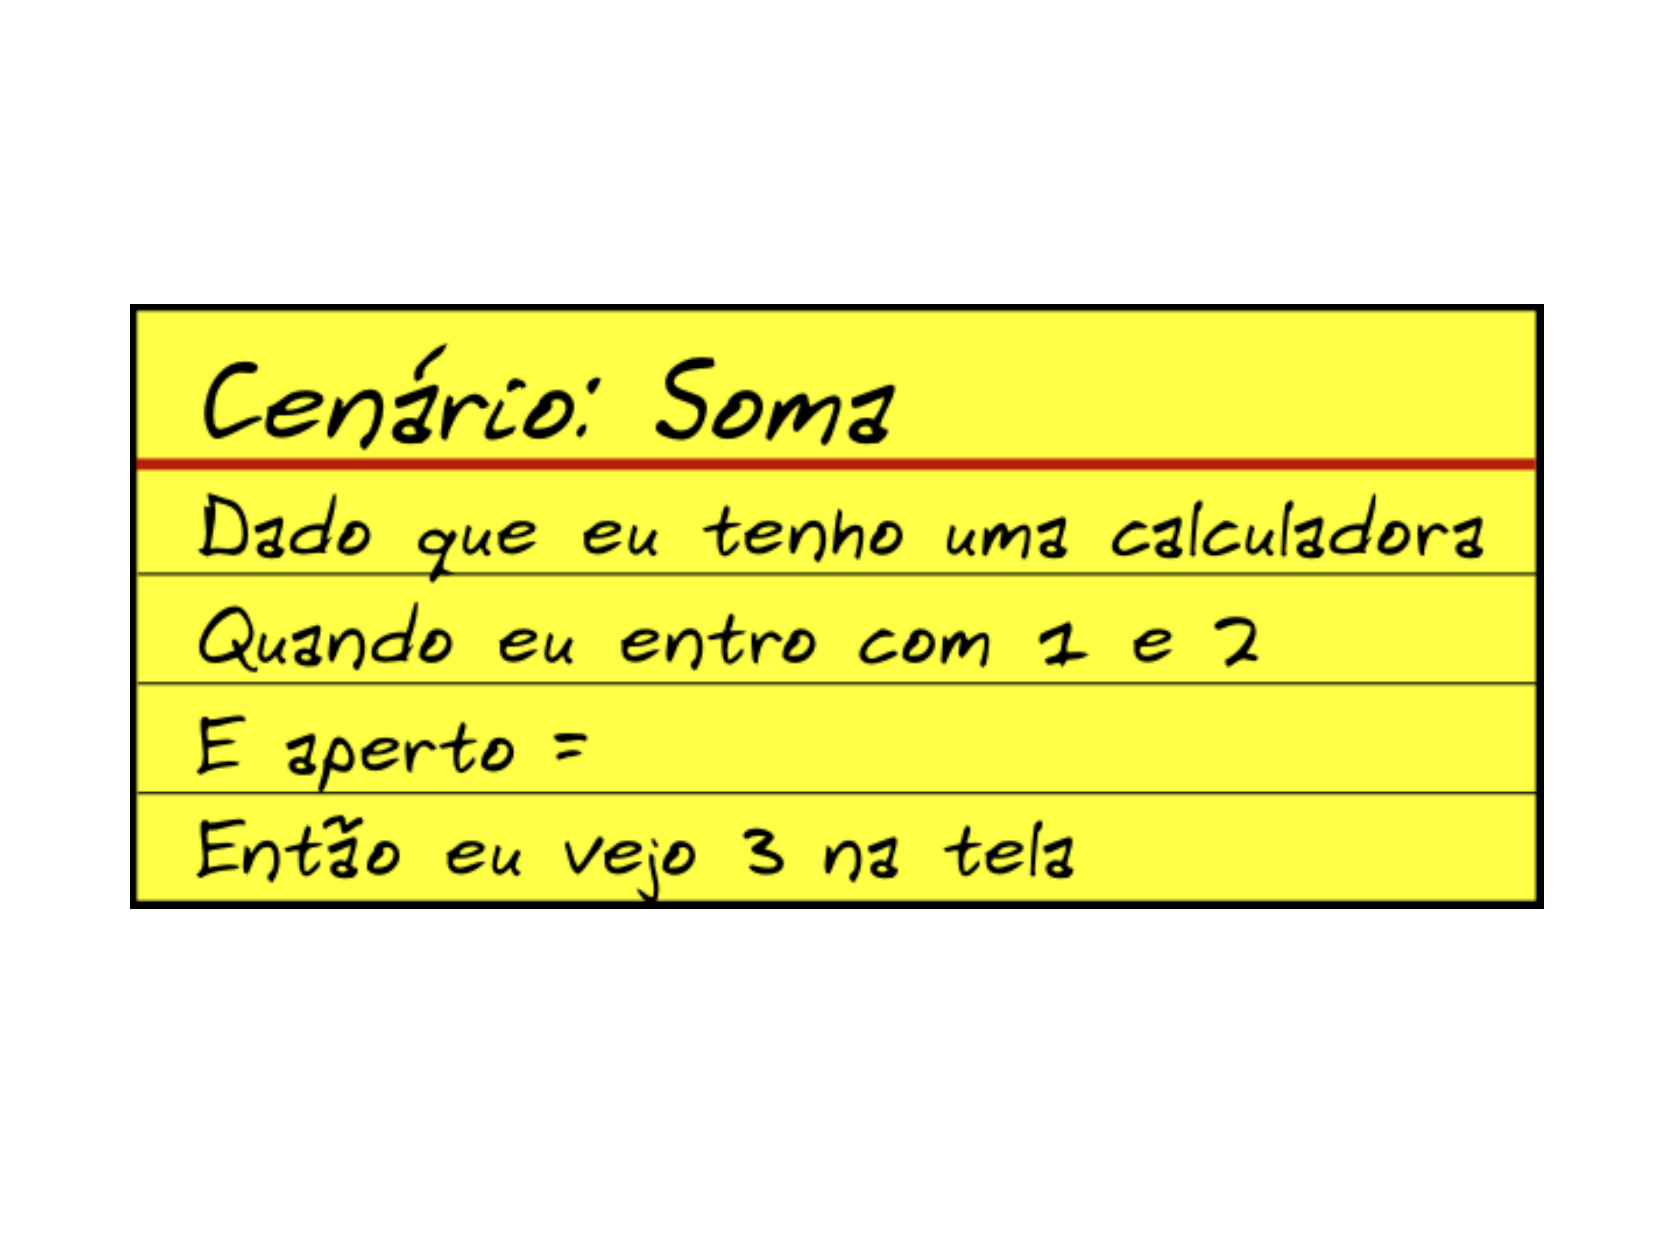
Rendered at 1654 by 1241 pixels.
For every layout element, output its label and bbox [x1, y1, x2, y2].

picture [130, 304, 1544, 909]
